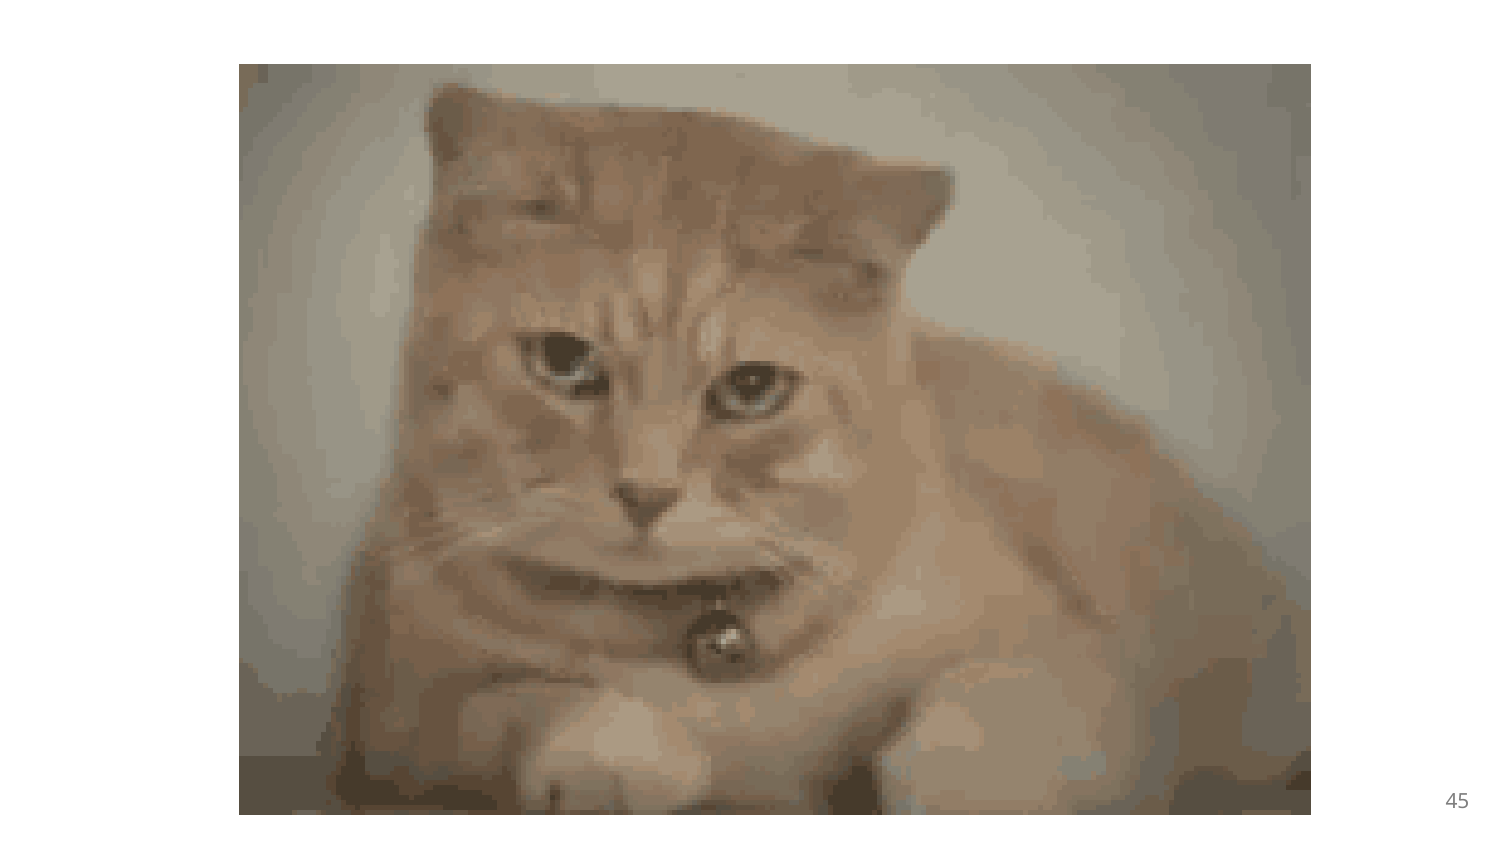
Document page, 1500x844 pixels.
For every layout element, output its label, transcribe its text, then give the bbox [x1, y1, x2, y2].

picture [239, 64, 1311, 815]
slide_number <number> [1394, 769, 1484, 834]
